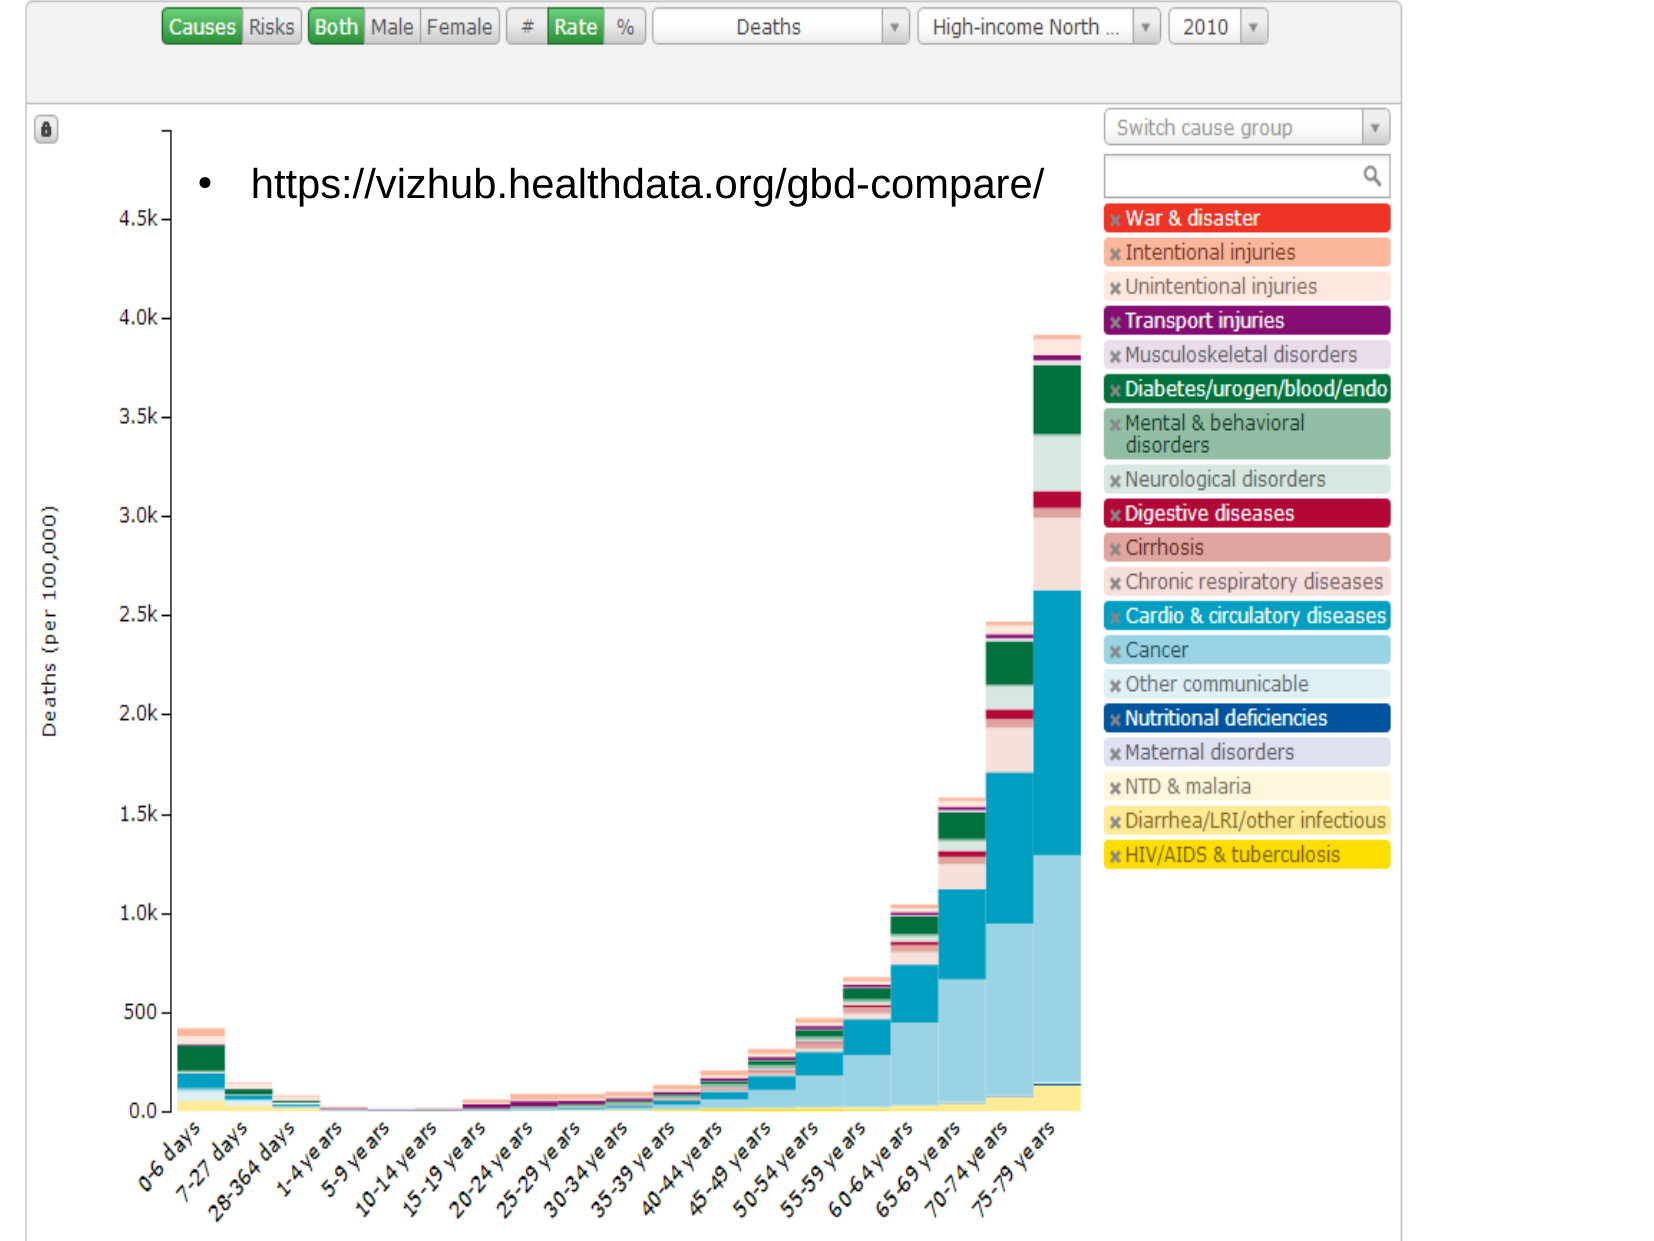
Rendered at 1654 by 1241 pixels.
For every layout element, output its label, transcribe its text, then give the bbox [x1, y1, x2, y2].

picture [17, 0, 1411, 1241]
text_box https://vizhub.healthdata.org/gbd-compare/ [180, 160, 1126, 301]
